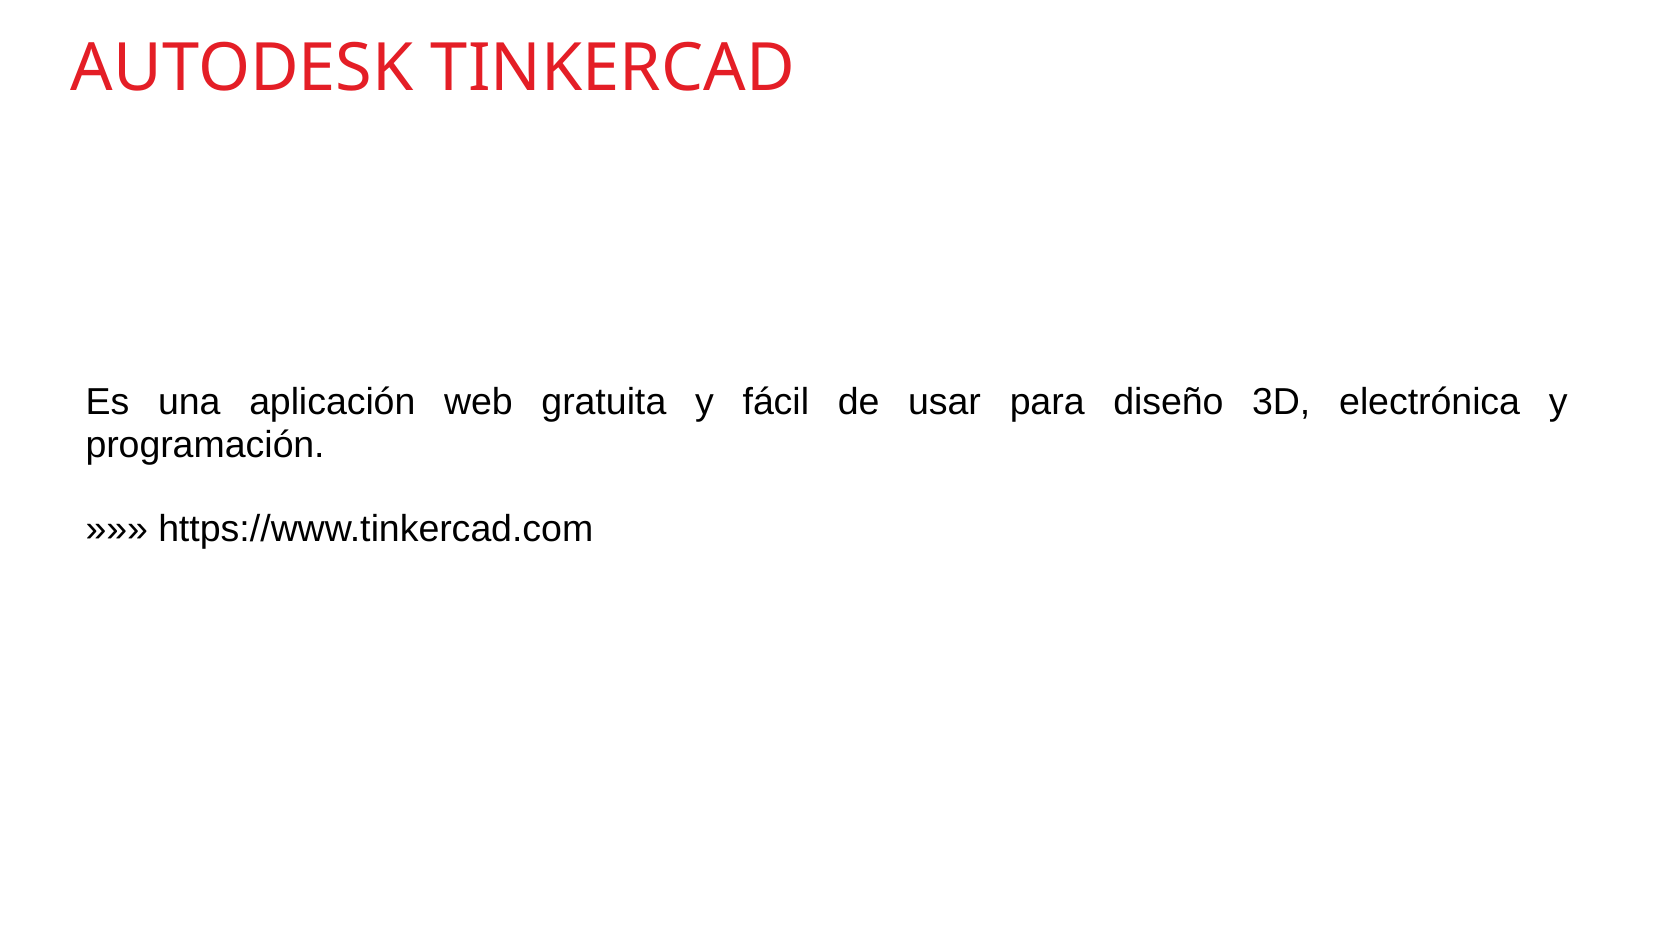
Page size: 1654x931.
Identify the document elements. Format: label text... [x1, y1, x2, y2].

text_box Es una aplicación web gratuita y fácil de usar para diseño 3D, electrónica y programación. »»» https://www.tinkercad.com [70, 373, 1583, 557]
title AUTODESK TINKERCAD [70, 11, 1347, 118]
